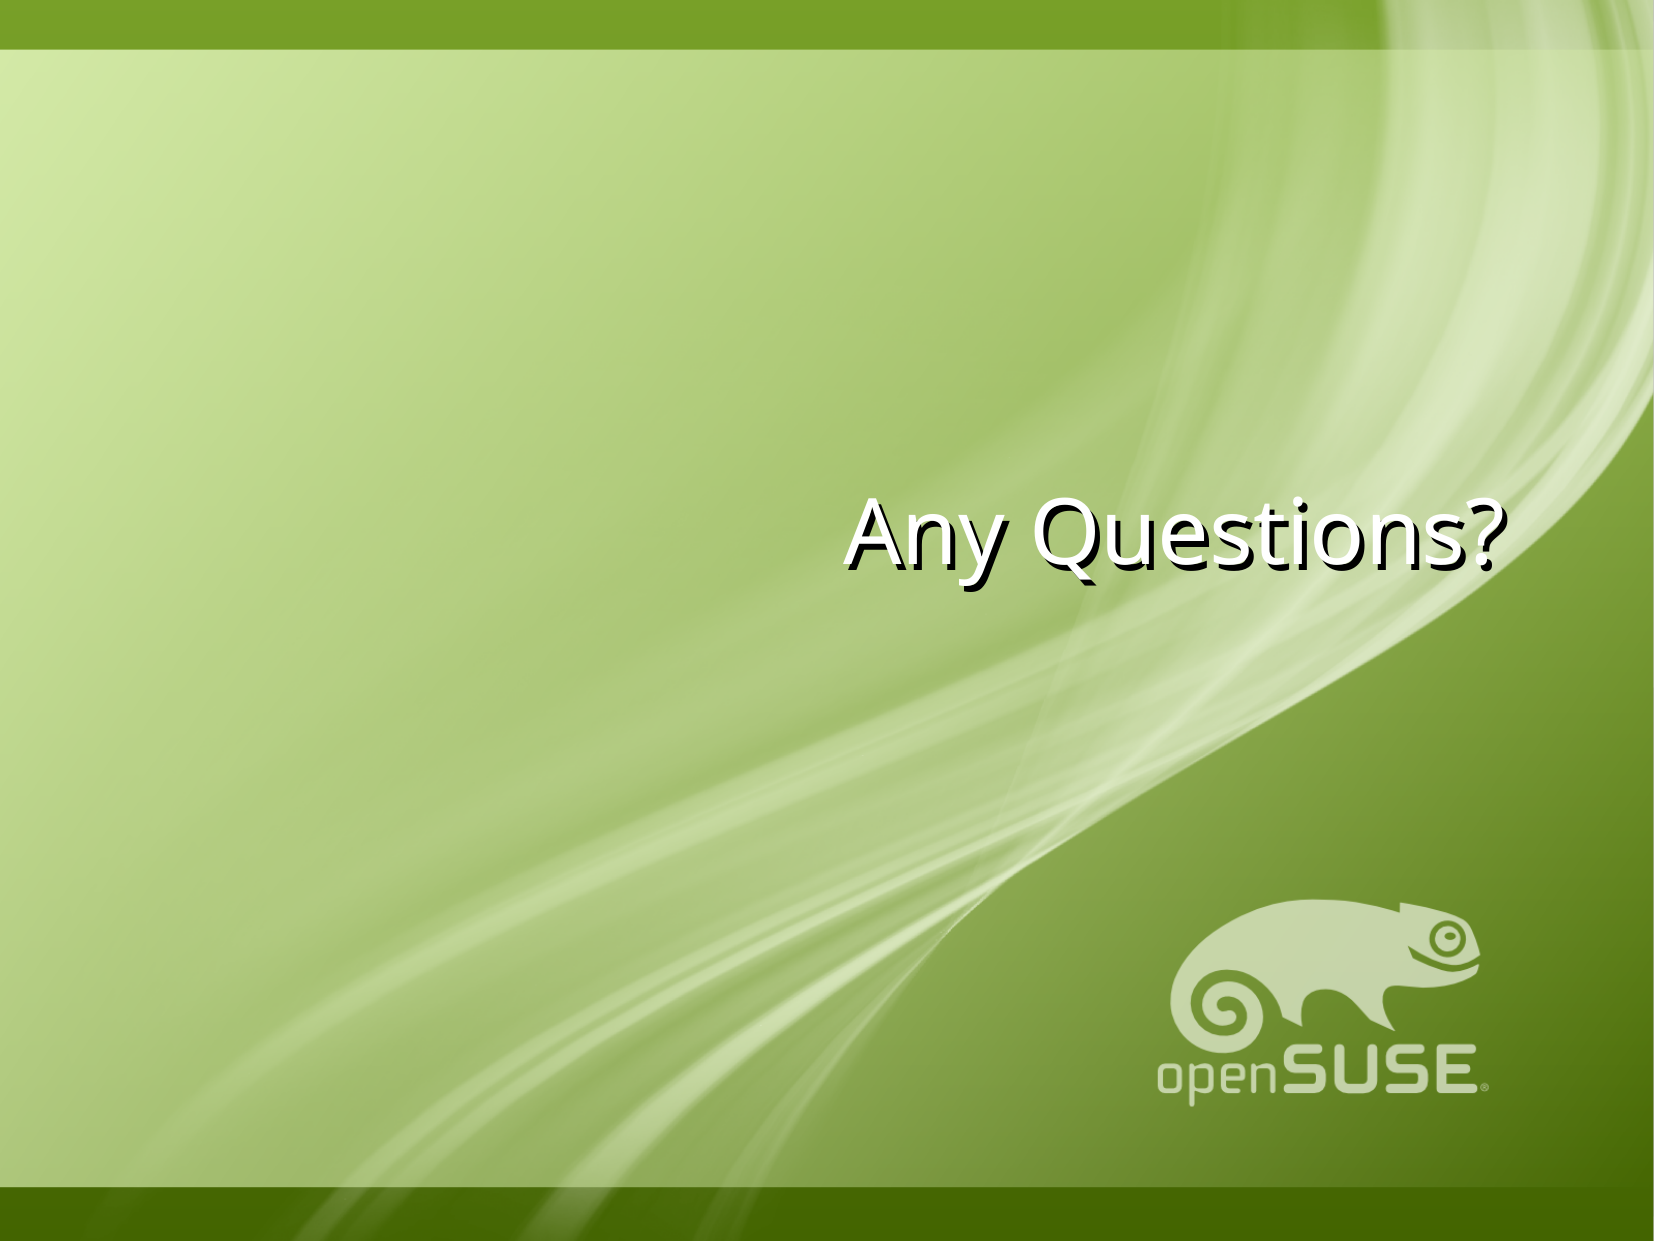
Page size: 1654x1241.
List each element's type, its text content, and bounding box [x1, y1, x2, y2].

picture [0, 0, 1654, 1241]
title Any Questions? [271, 426, 1522, 633]
